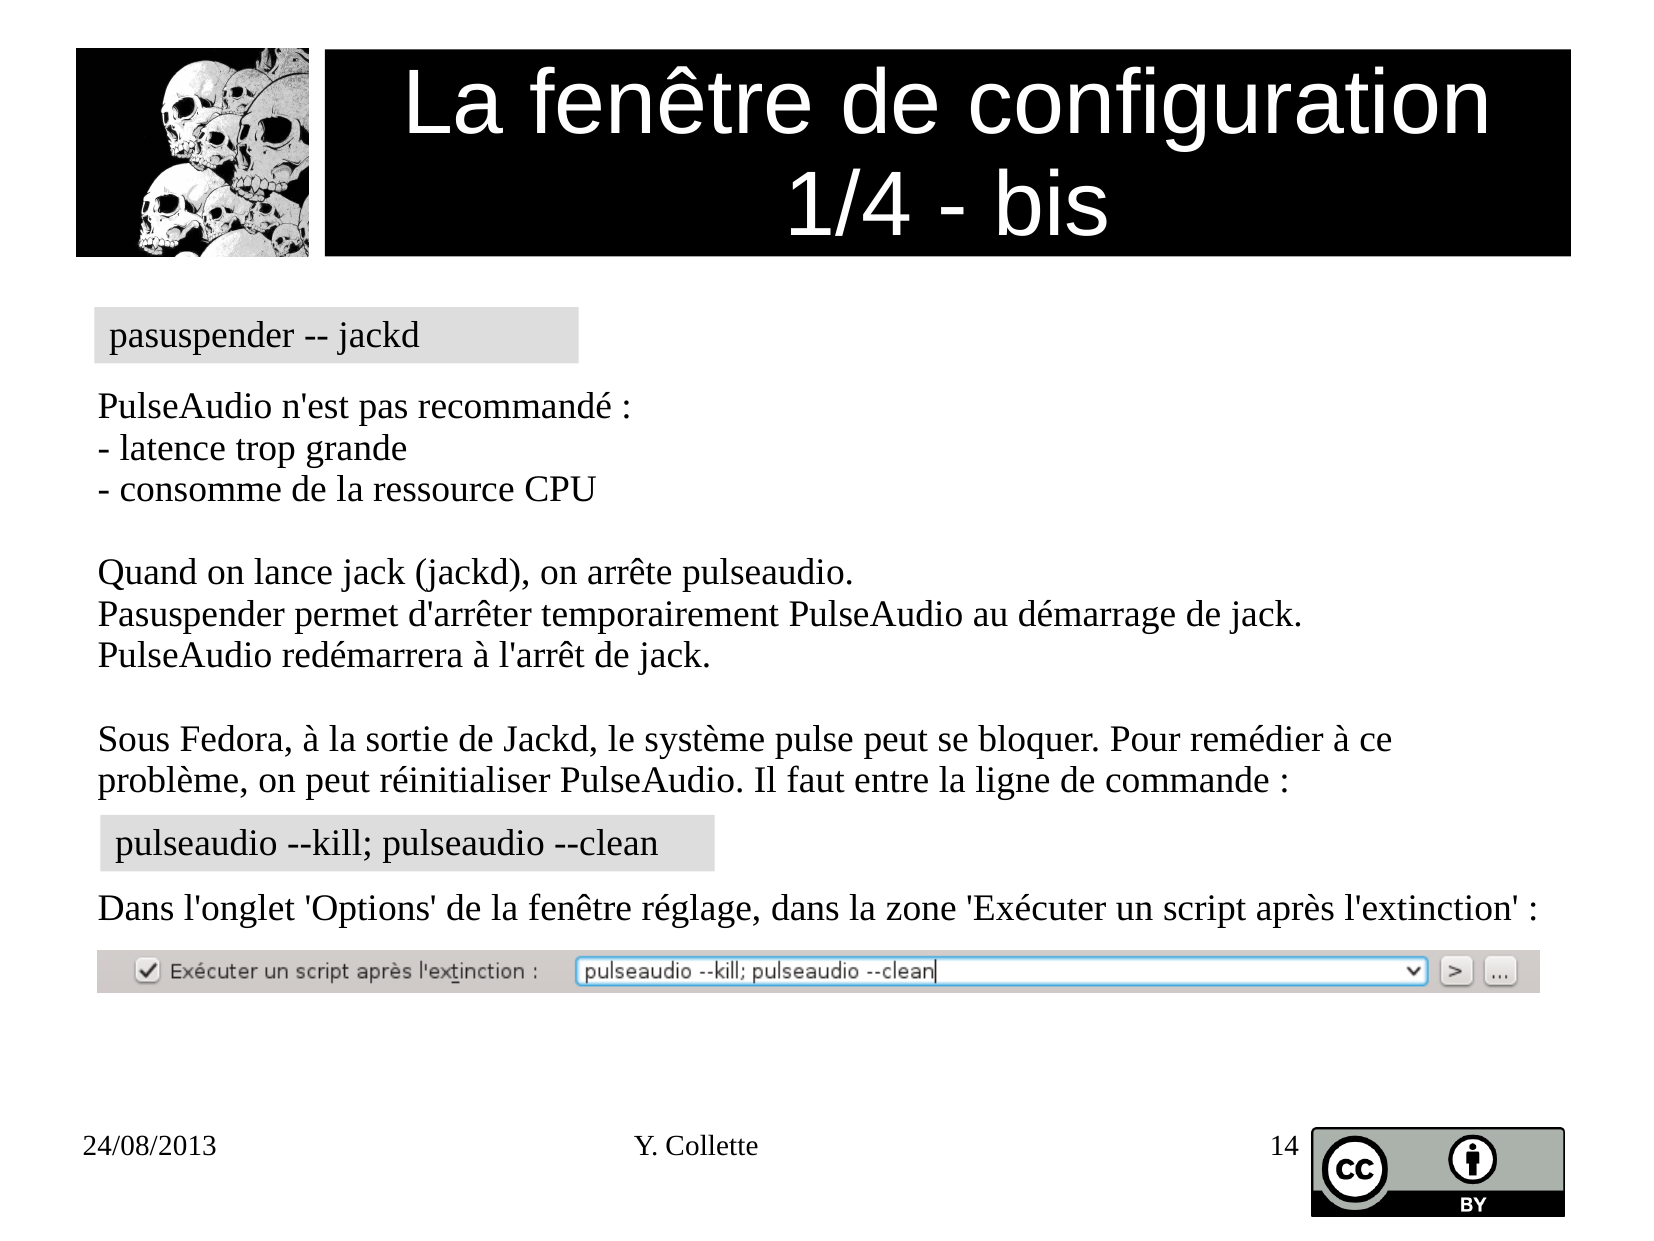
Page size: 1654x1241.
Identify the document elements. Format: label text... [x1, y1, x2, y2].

text_box PulseAudio n'est pas recommandé : - latence trop grande - consomme de la ressource CPU Quand on lance jack (jackd), on arrête pulseaudio. Pasuspender permet d'arrêter temporairement PulseAudio au démarrage de jack. PulseAudio redémarrera à l'arrêt de jack. Sous Fedora, à la sortie de Jackd, le système pulse peut se bloquer. Pour remédier à ce problème, on peut réinitialiser PulseAudio. Il faut entre la ligne de commande : [82, 377, 1560, 808]
text_box pulseaudio --kill; pulseaudio --clean [100, 814, 715, 872]
text_box Dans l'onglet 'Options' de la fenêtre réglage, dans la zone 'Exécuter un script après l'extinction' : [82, 879, 1560, 937]
title La fenêtre de configuration 1/4 - bis [324, 49, 1571, 257]
picture [97, 950, 1540, 993]
picture [76, 48, 309, 257]
text_box pasuspender -- jackd [94, 307, 579, 364]
picture [1311, 1127, 1565, 1217]
